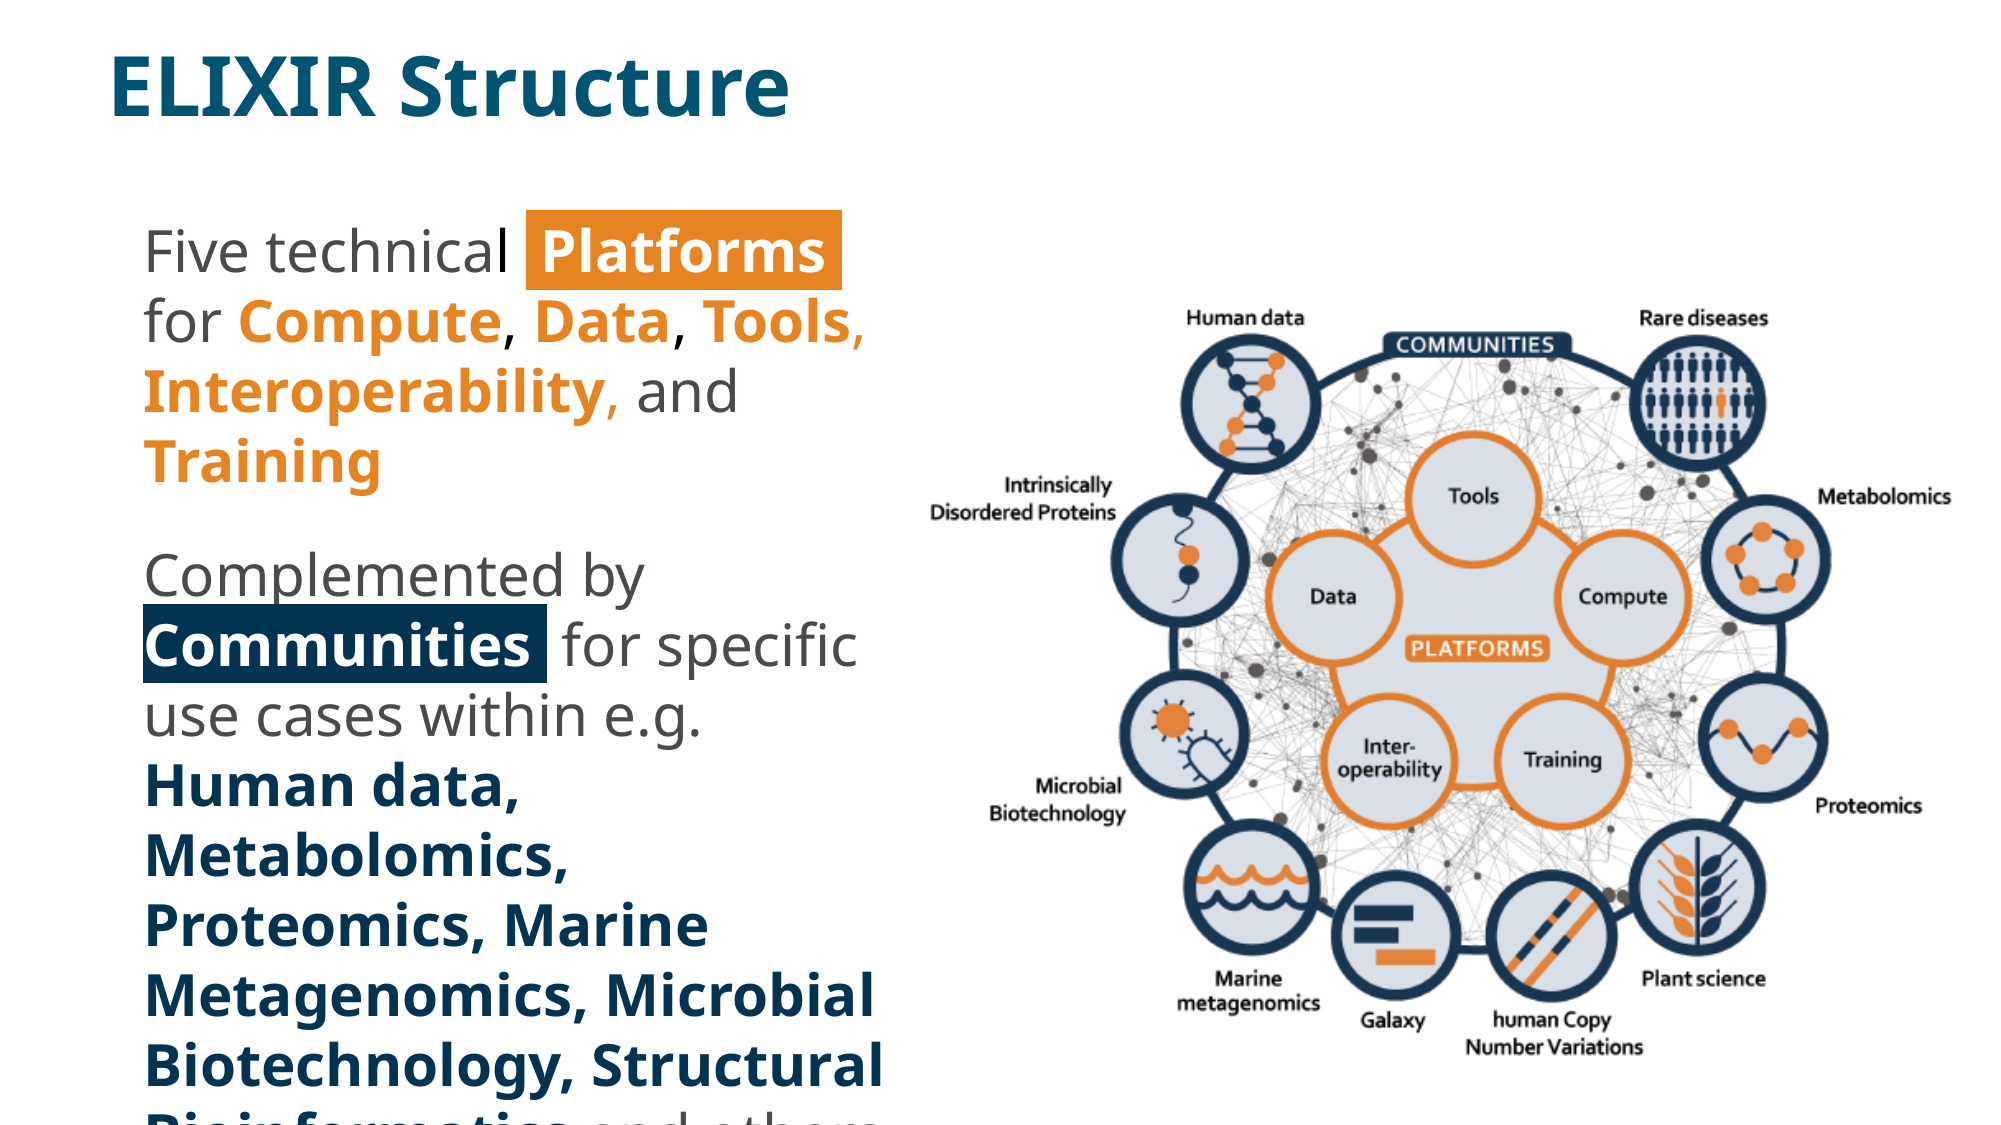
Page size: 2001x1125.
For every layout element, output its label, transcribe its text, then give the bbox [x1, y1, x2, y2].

title ELIXIR Structure [107, 32, 1642, 128]
text_box Five technical Platforms for Compute, Data, Tools, Interoperability, and Training Complemented by Communities for specific use cases within e.g. Human data, Metabolomics, Proteomics, Marine Metagenomics, Microbial Biotechnology, Structural Bioinformatics and others [107, 214, 900, 1106]
picture [922, 256, 1979, 1125]
